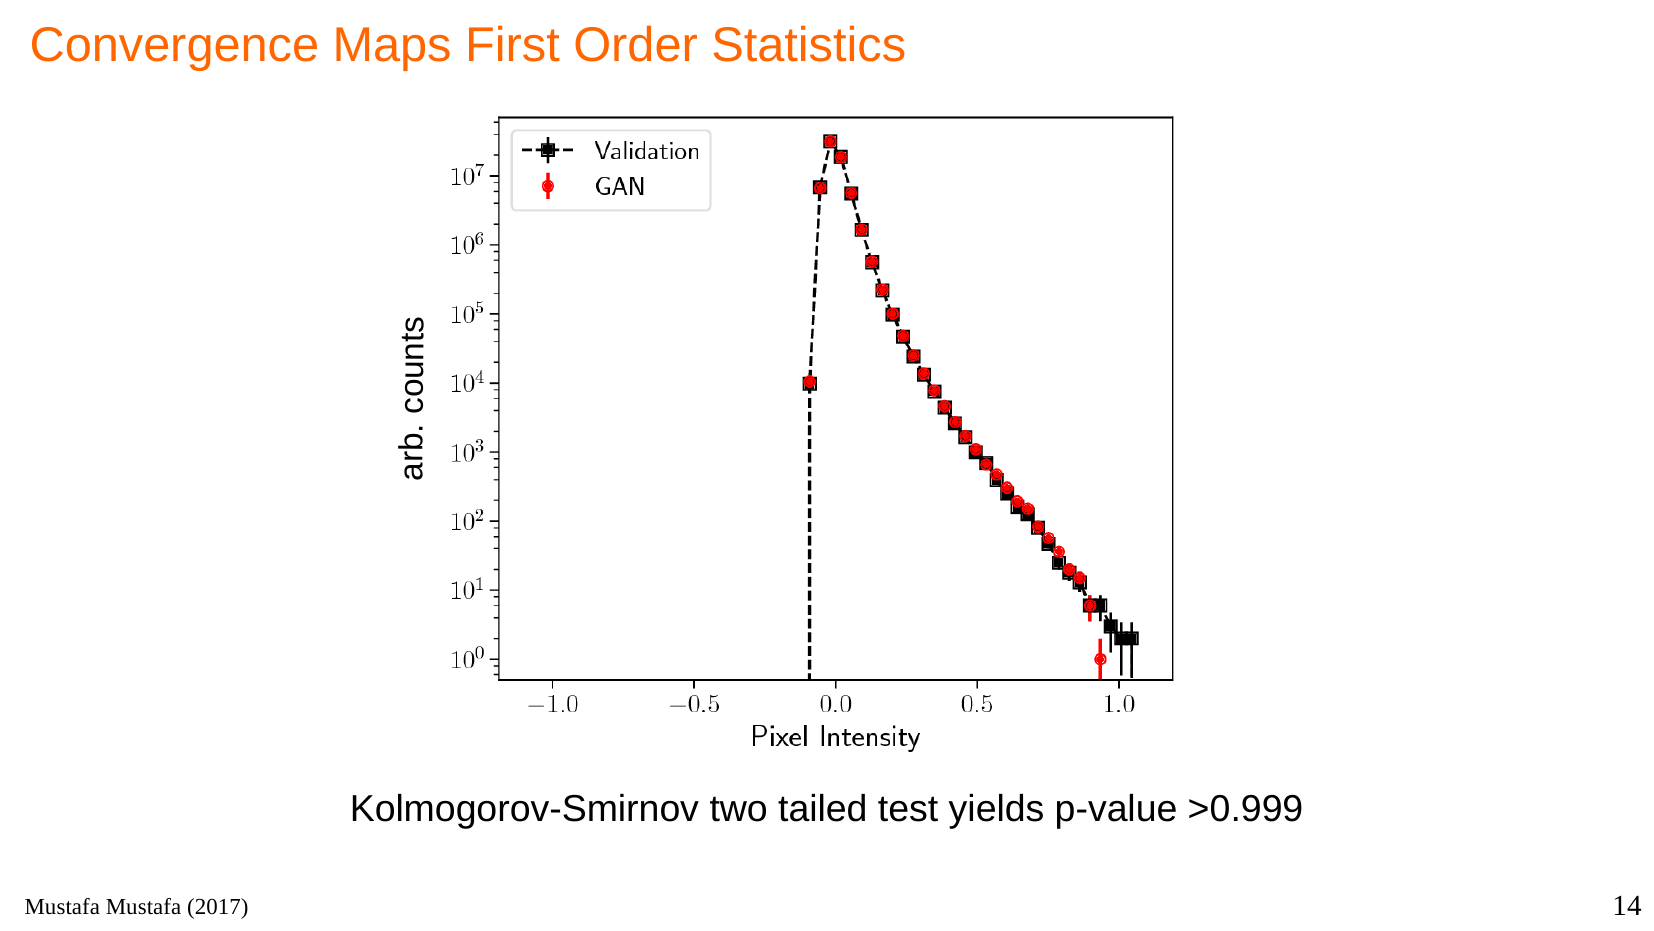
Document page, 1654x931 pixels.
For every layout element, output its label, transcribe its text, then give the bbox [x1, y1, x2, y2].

text_box arb. counts [385, 301, 439, 497]
picture [437, 96, 1193, 764]
text_box Kolmogorov-Smirnov two tailed test yields p-value >0.999 [335, 780, 1319, 838]
title Convergence Maps First Order Statistics [29, 15, 1621, 74]
